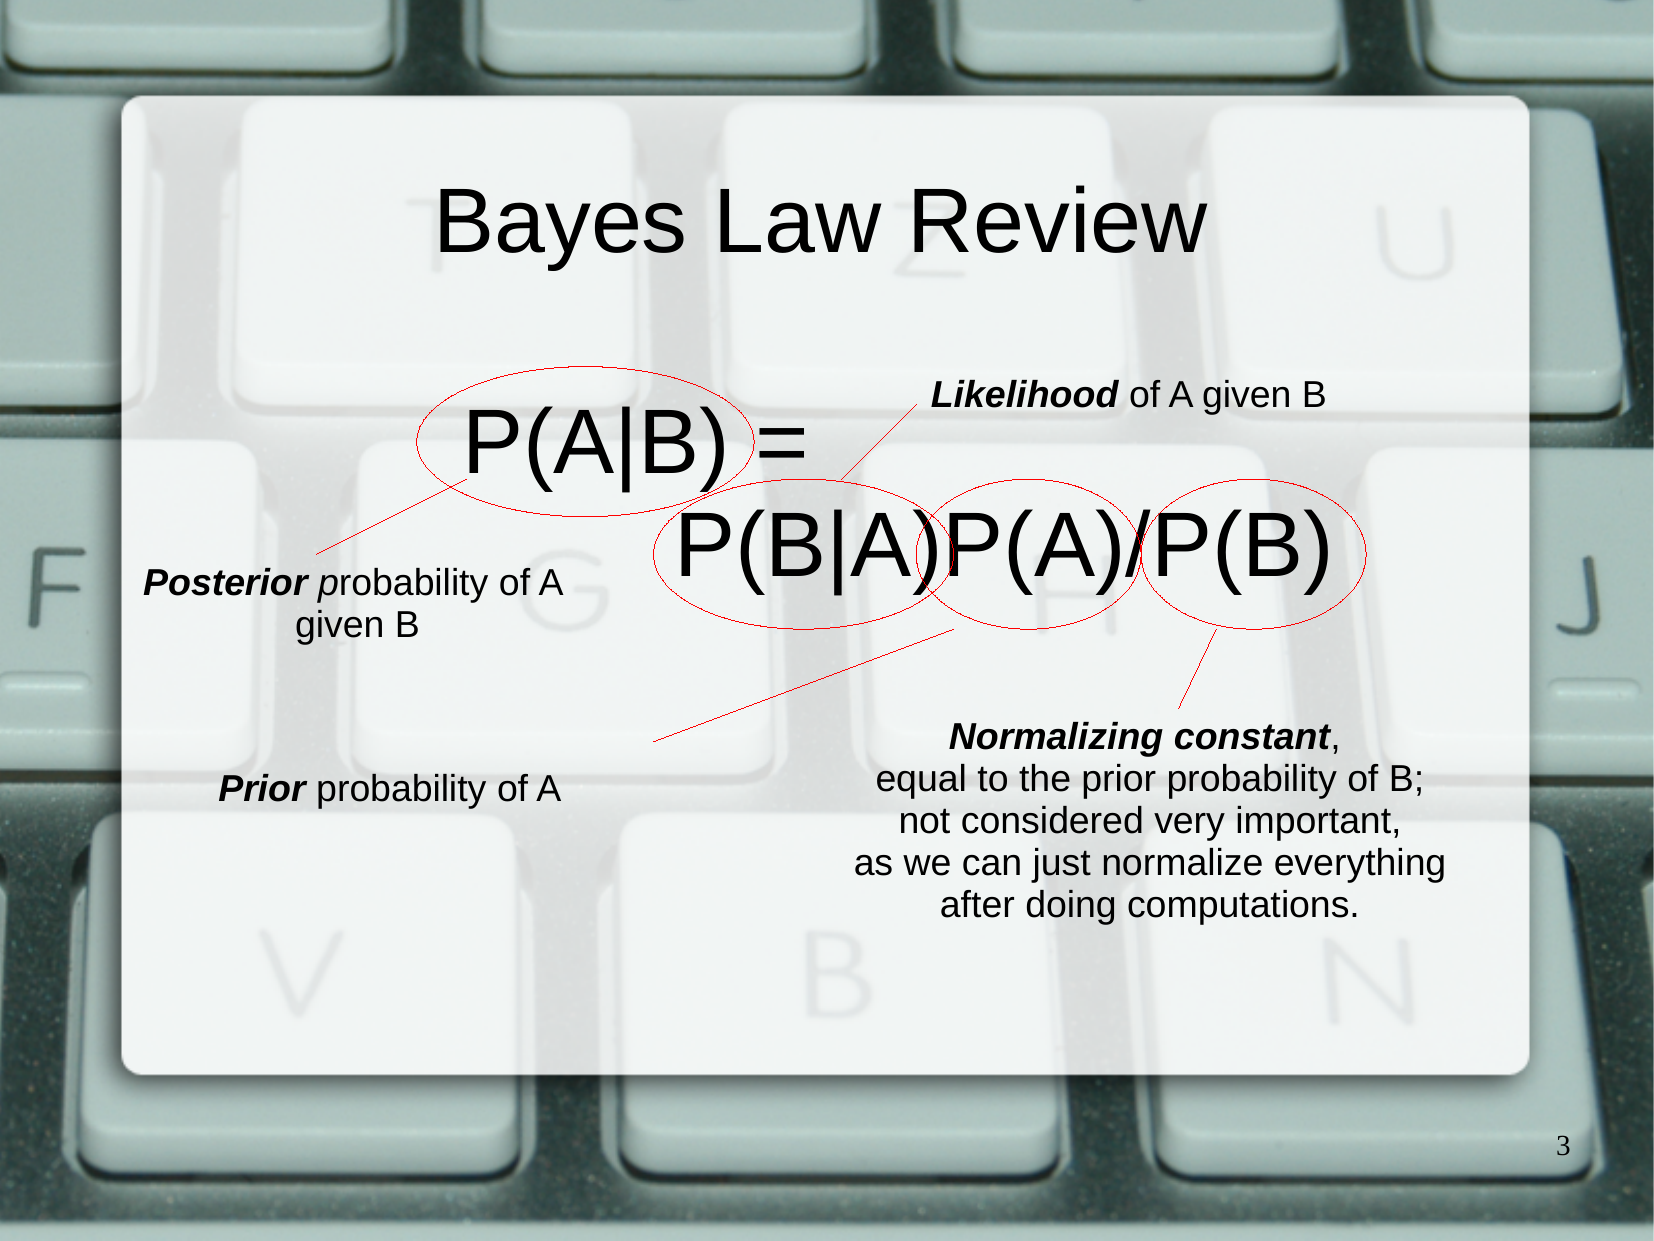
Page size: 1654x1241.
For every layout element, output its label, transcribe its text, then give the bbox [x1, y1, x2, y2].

text_box Normalizing constant, equal to the prior probability of B; not considered very important, as we can just normalize everything after doing computations. [839, 708, 1461, 935]
title Bayes Law Review [135, 125, 1506, 318]
text_box Prior probability of A [203, 759, 601, 863]
text_box Posterior probability of A given B [128, 554, 587, 654]
picture [0, 0, 1654, 1241]
title P(A|B) = P(B|A)P(A)/P(B) [90, 390, 1461, 596]
text_box Likelihood of A given B [916, 366, 1343, 425]
